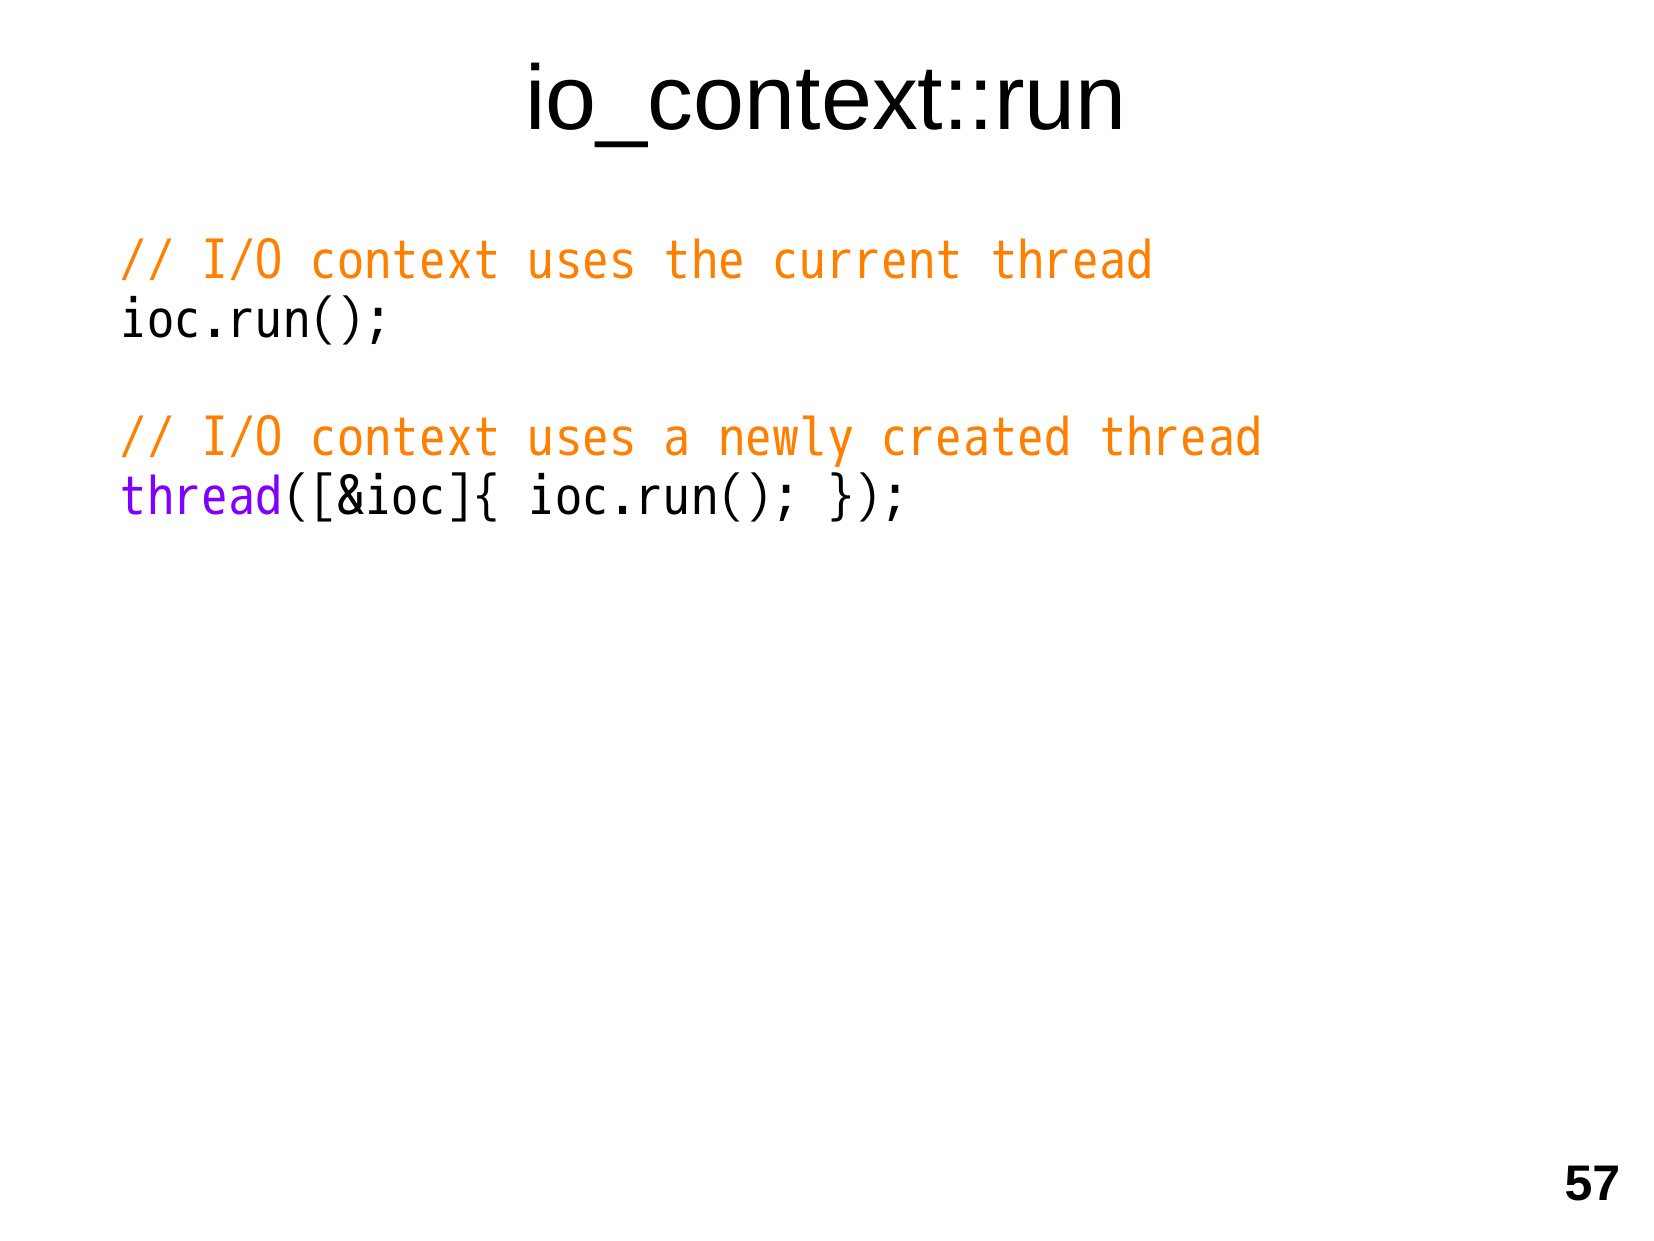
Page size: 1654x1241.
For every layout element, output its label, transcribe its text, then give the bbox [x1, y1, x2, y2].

text_box // I/O context uses the current thread ioc.run(); // I/O context uses a newly created thread thread([&ioc]{ ioc.run(); }); [104, 225, 1575, 533]
title io_context::run [82, 15, 1571, 181]
